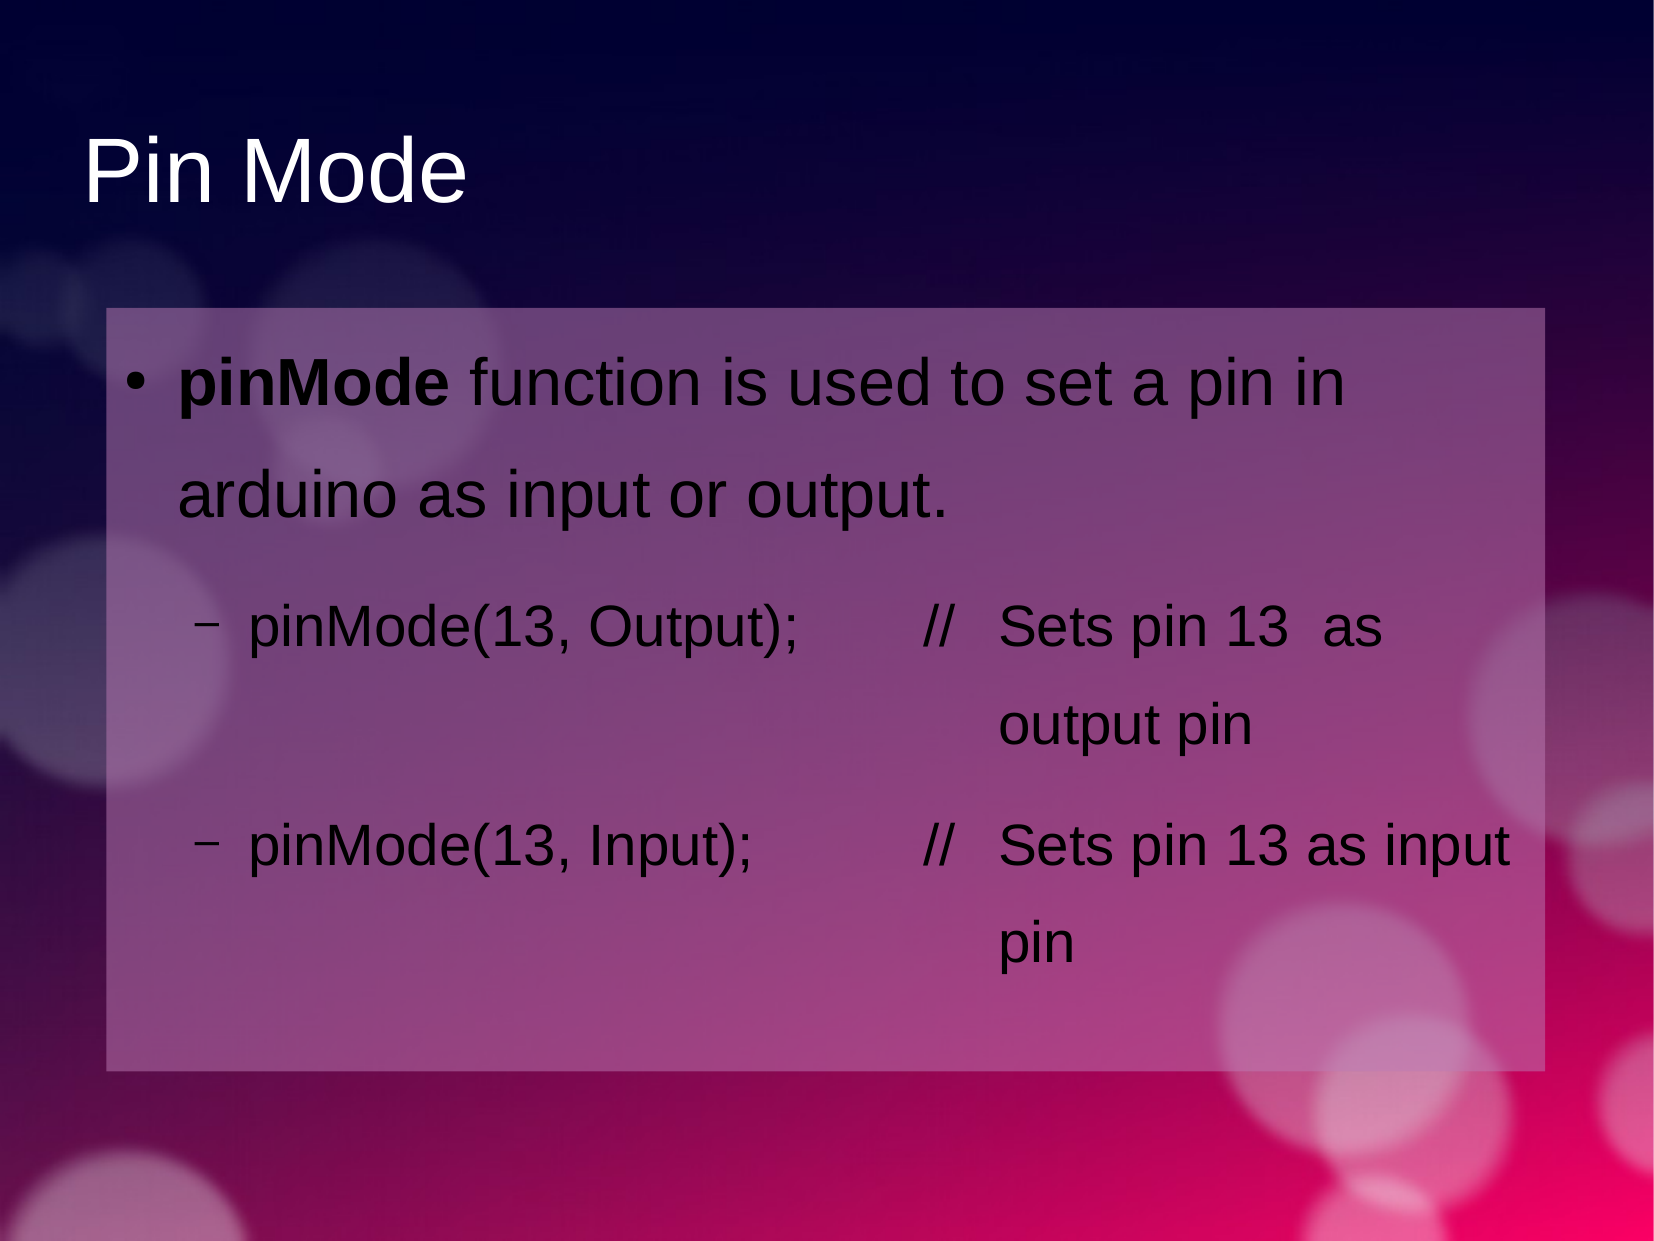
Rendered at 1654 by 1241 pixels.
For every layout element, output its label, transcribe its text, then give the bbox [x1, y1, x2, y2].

title Pin Mode [82, 67, 1571, 275]
picture [0, 0, 1654, 1241]
list pinMode function is used to set a pin in arduino as input or output. pinMode(13, Output); // Sets pin 13 as output pin pinMode(13, Input); // Sets pin 13 as input pin [106, 307, 1546, 1072]
